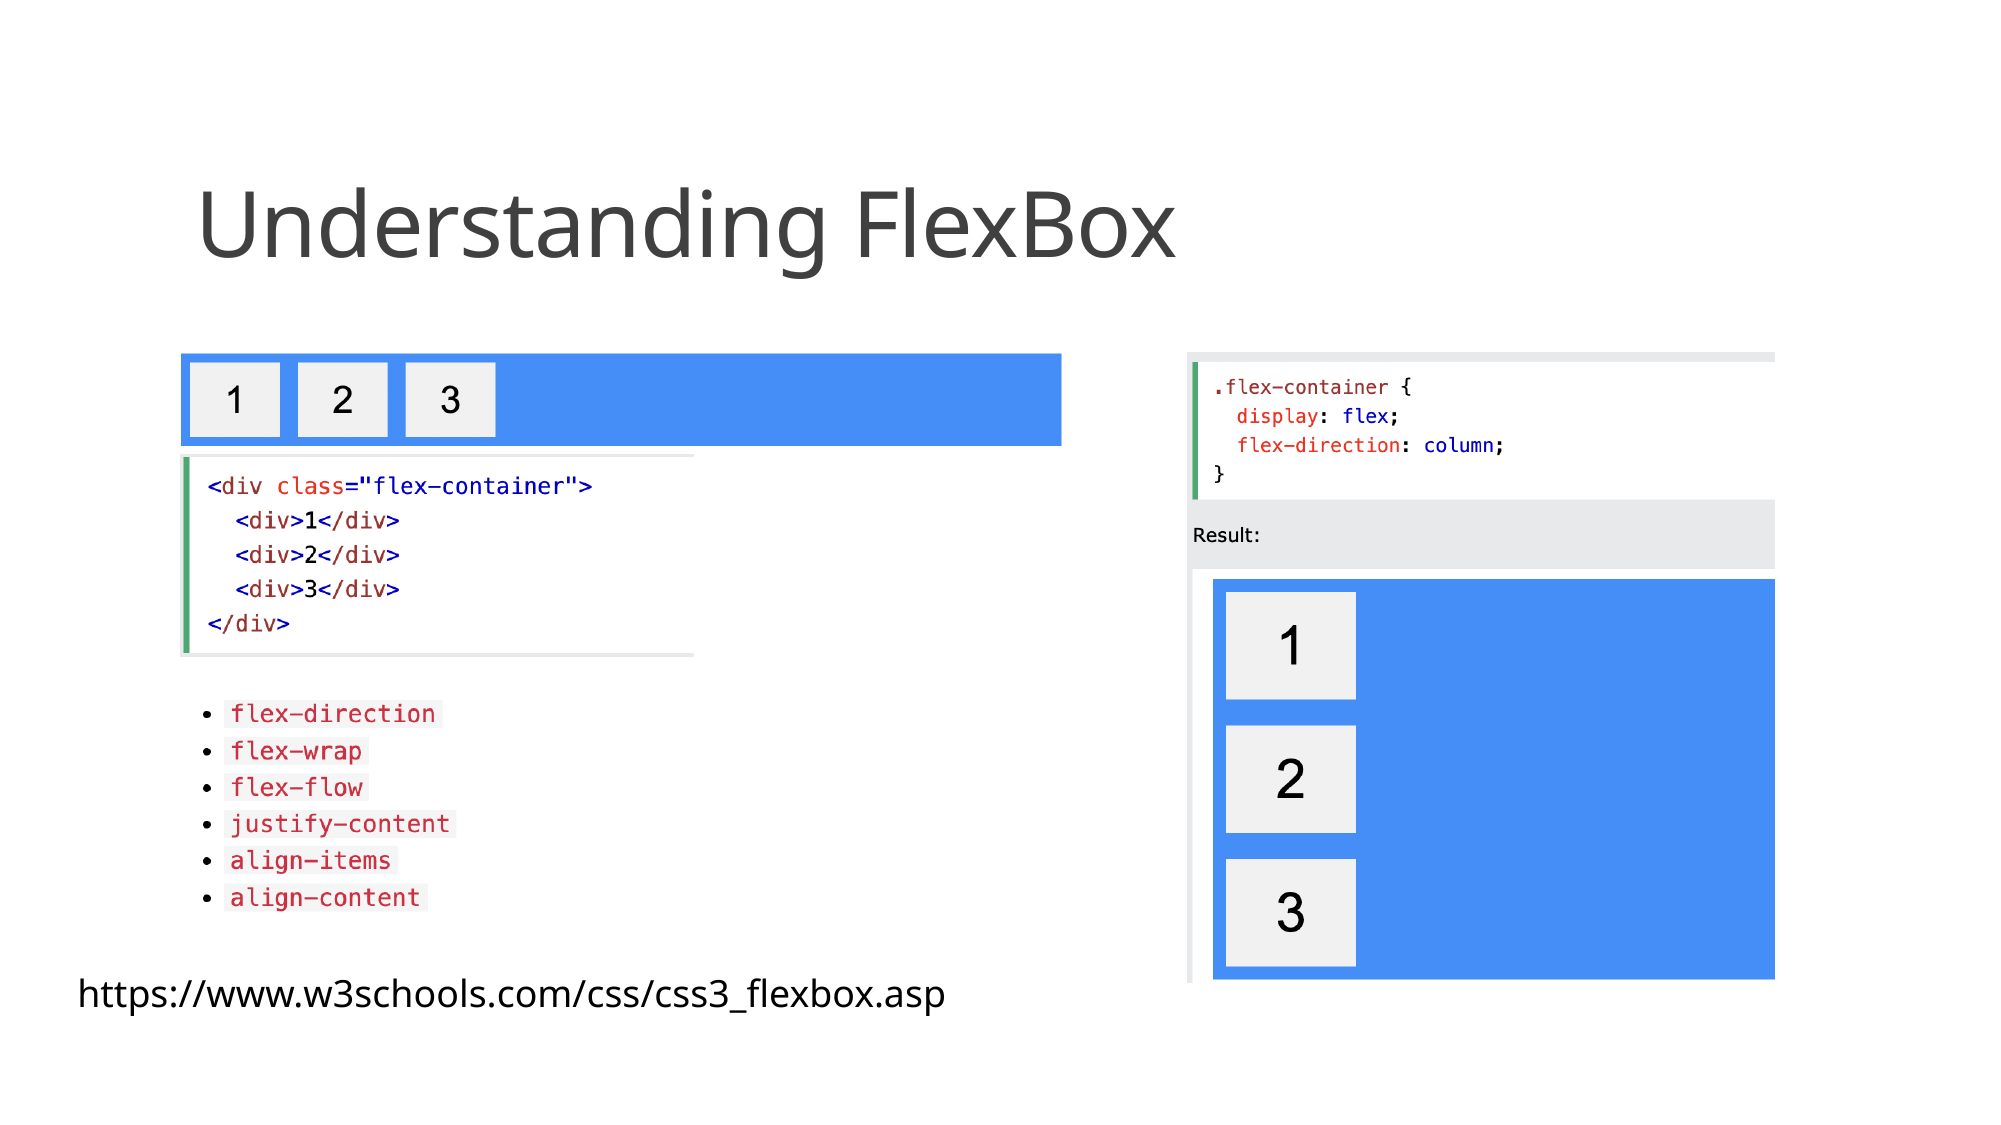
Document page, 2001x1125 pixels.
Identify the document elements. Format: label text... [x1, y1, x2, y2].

picture [180, 352, 1063, 450]
picture [1187, 352, 1775, 983]
text_box https://www.w3schools.com/css/css3_flexbox.asp [62, 963, 1063, 1024]
title Understanding FlexBox [180, 47, 1831, 286]
picture [180, 454, 694, 657]
picture [180, 680, 557, 939]
